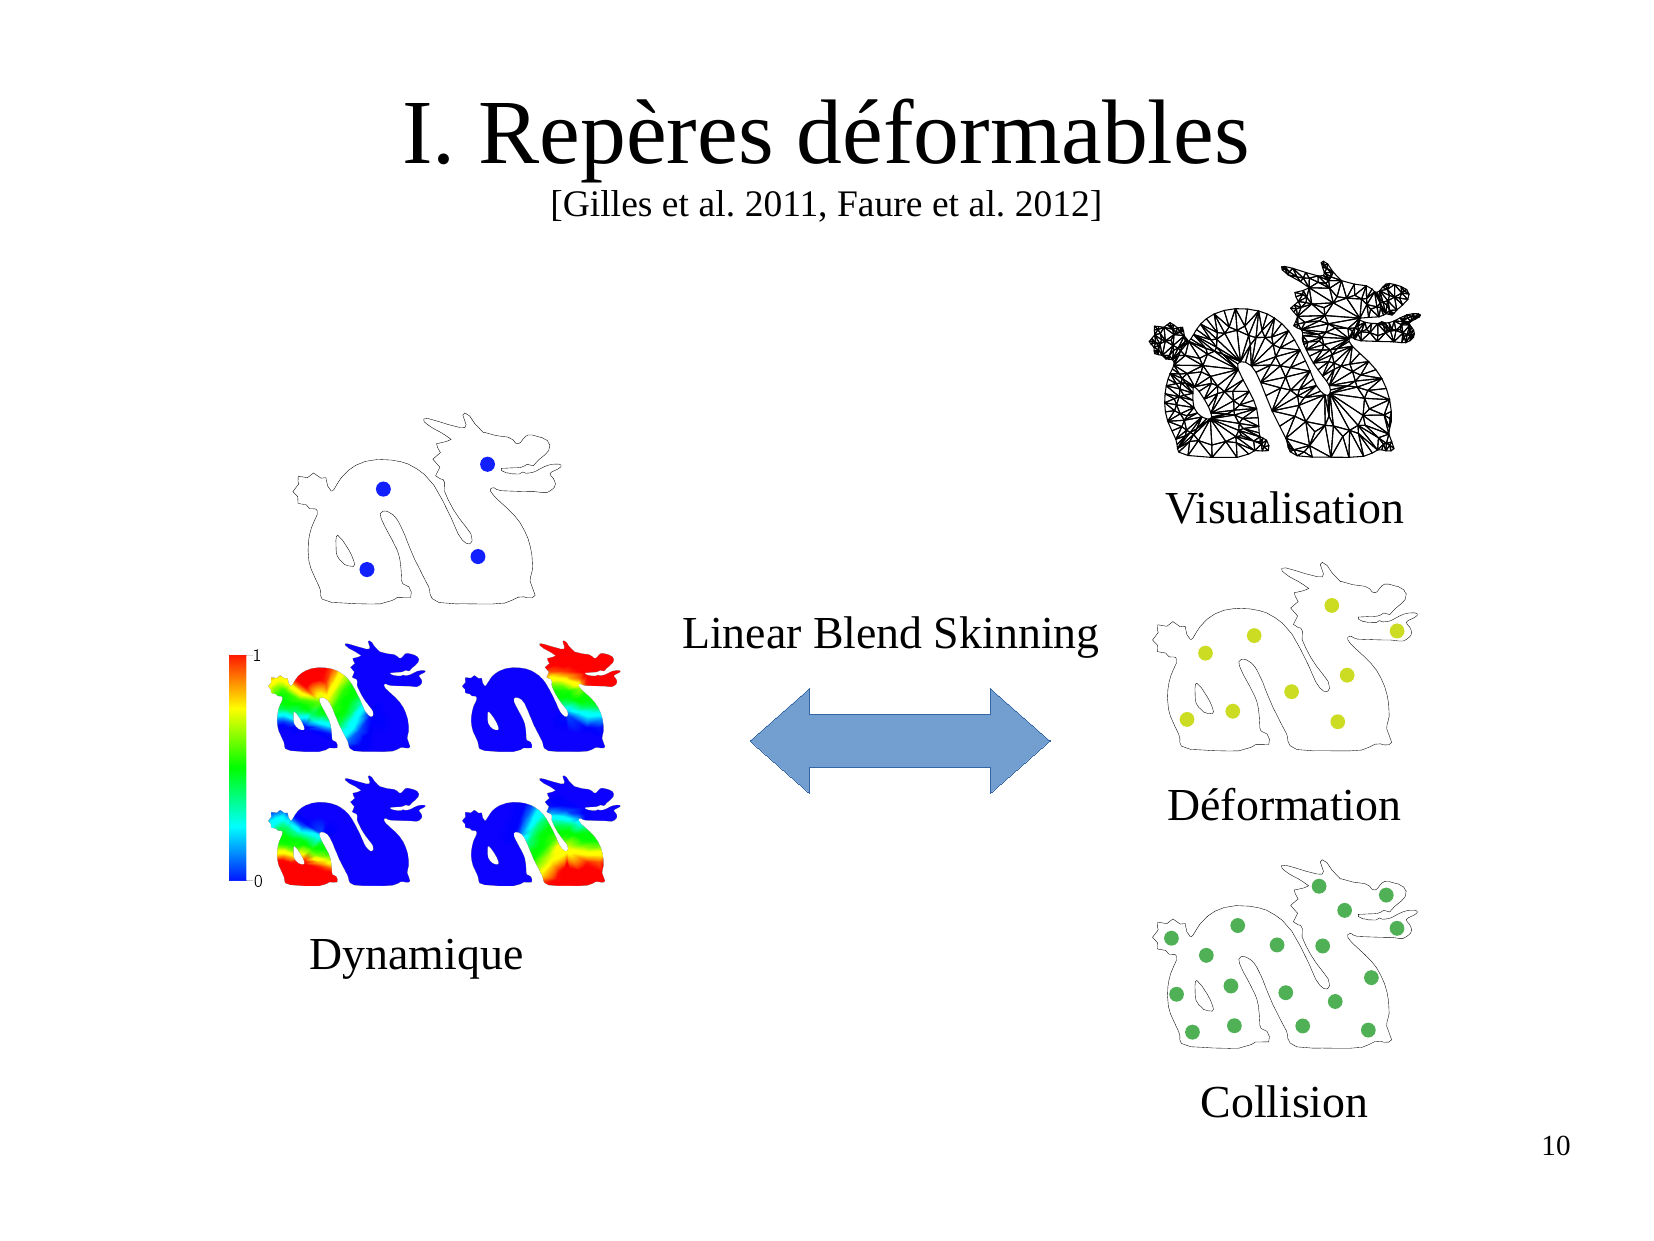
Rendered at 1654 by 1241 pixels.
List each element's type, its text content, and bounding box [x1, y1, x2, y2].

picture [229, 613, 430, 922]
picture [1145, 555, 1424, 758]
picture [1145, 852, 1424, 1056]
picture [450, 613, 625, 922]
picture [285, 405, 568, 611]
title I. Repères déformables [Gilles et al. 2011, Faure et al. 2012] [82, 49, 1571, 257]
text_box Visualisation [1150, 475, 1420, 541]
picture [1145, 258, 1424, 461]
text_box Collision [1185, 1069, 1384, 1136]
text_box Linear Blend Skinning [667, 600, 1133, 667]
text_box [750, 688, 1051, 794]
text_box Déformation [1152, 772, 1417, 839]
text_box Dynamique [295, 921, 559, 988]
